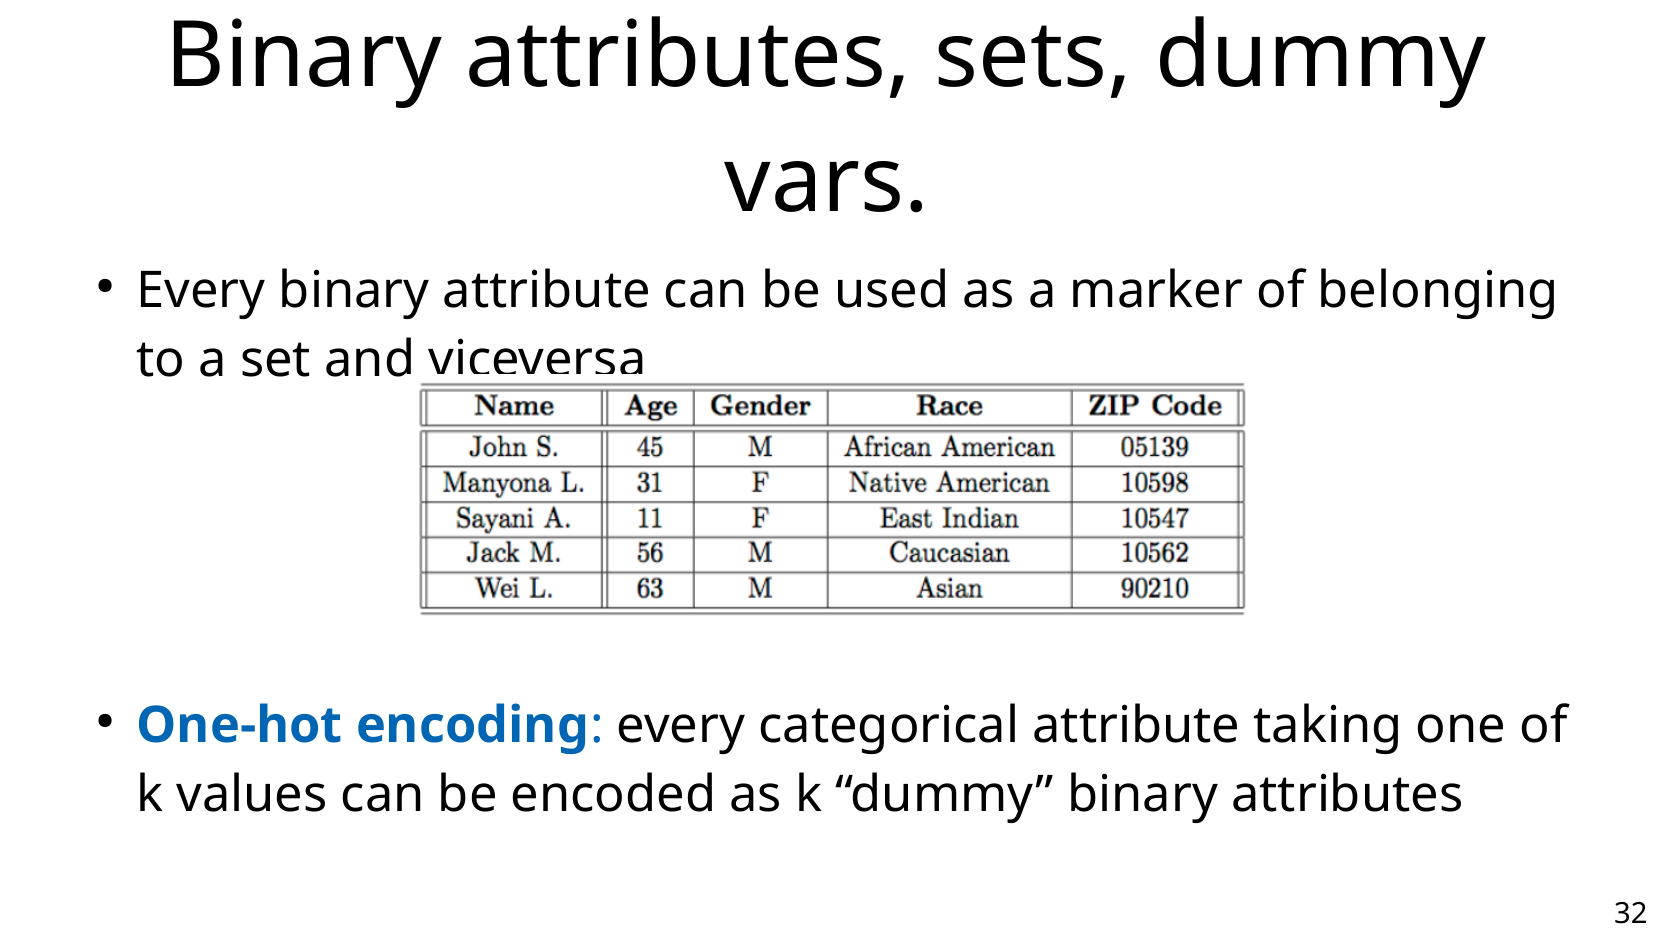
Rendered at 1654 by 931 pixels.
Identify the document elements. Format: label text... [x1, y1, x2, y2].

list Every binary attribute can be used as a marker of belonging to a set and viceversa One-hot encoding: every categorical attribute taking one of k values can be encoded as k “dummy” binary attributes [82, 253, 1571, 841]
picture [405, 374, 1261, 626]
title Binary attributes, sets, dummy vars. [82, 1, 1571, 226]
